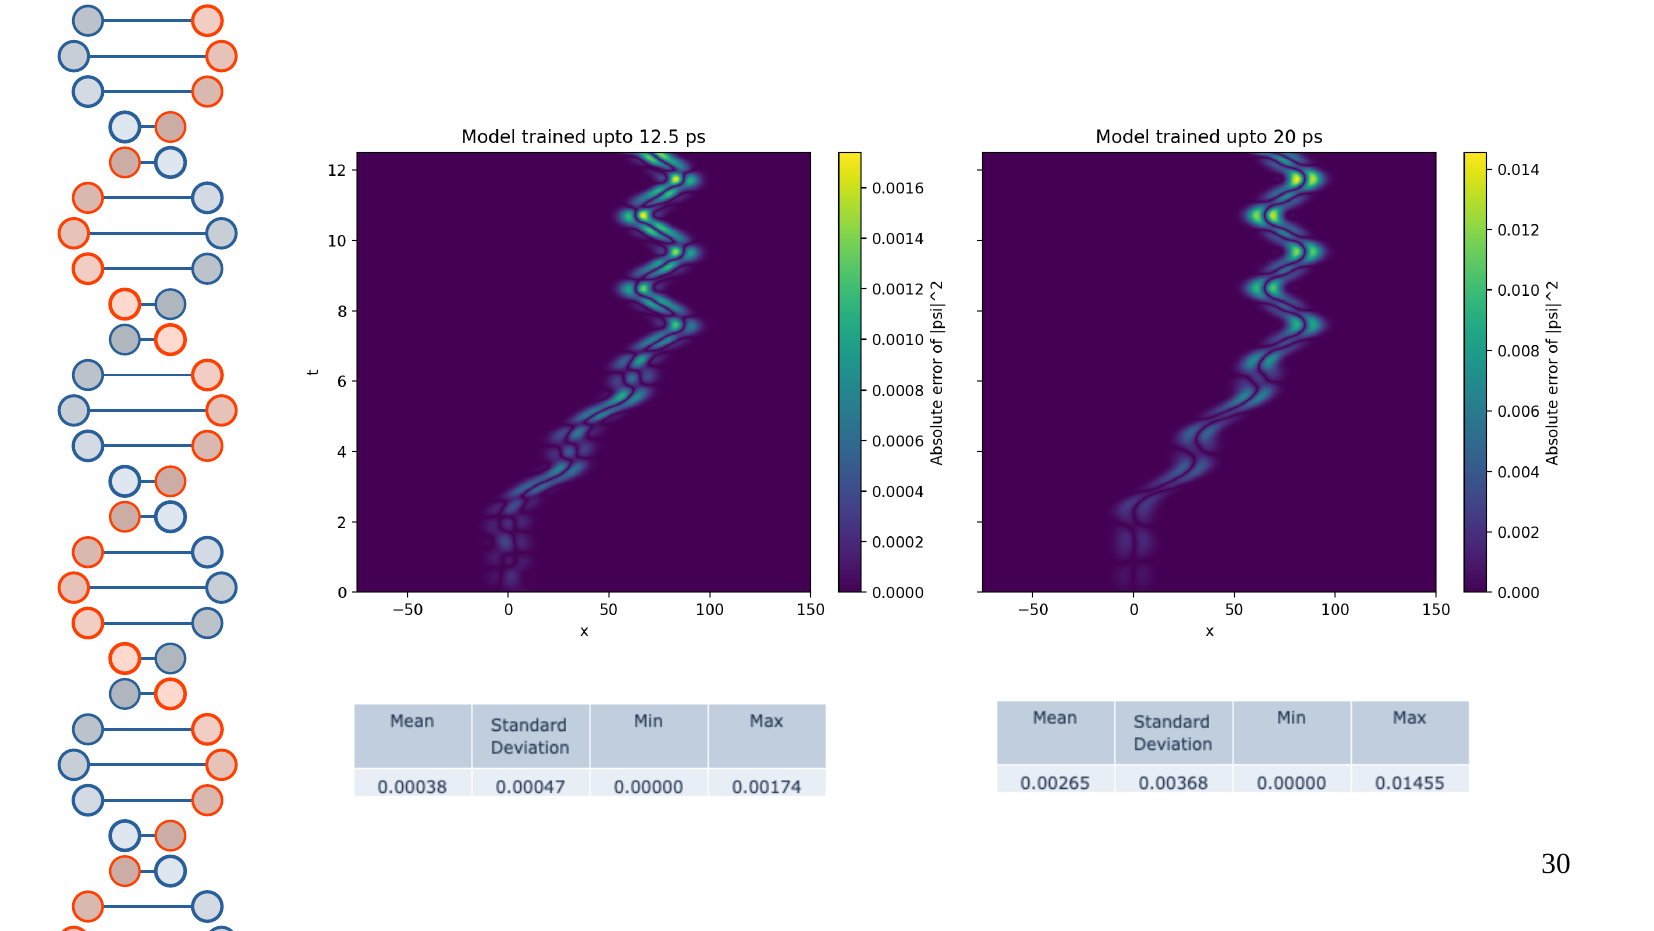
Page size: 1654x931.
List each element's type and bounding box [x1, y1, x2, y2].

picture [295, 118, 1572, 650]
picture [978, 682, 1490, 820]
picture [338, 692, 844, 813]
